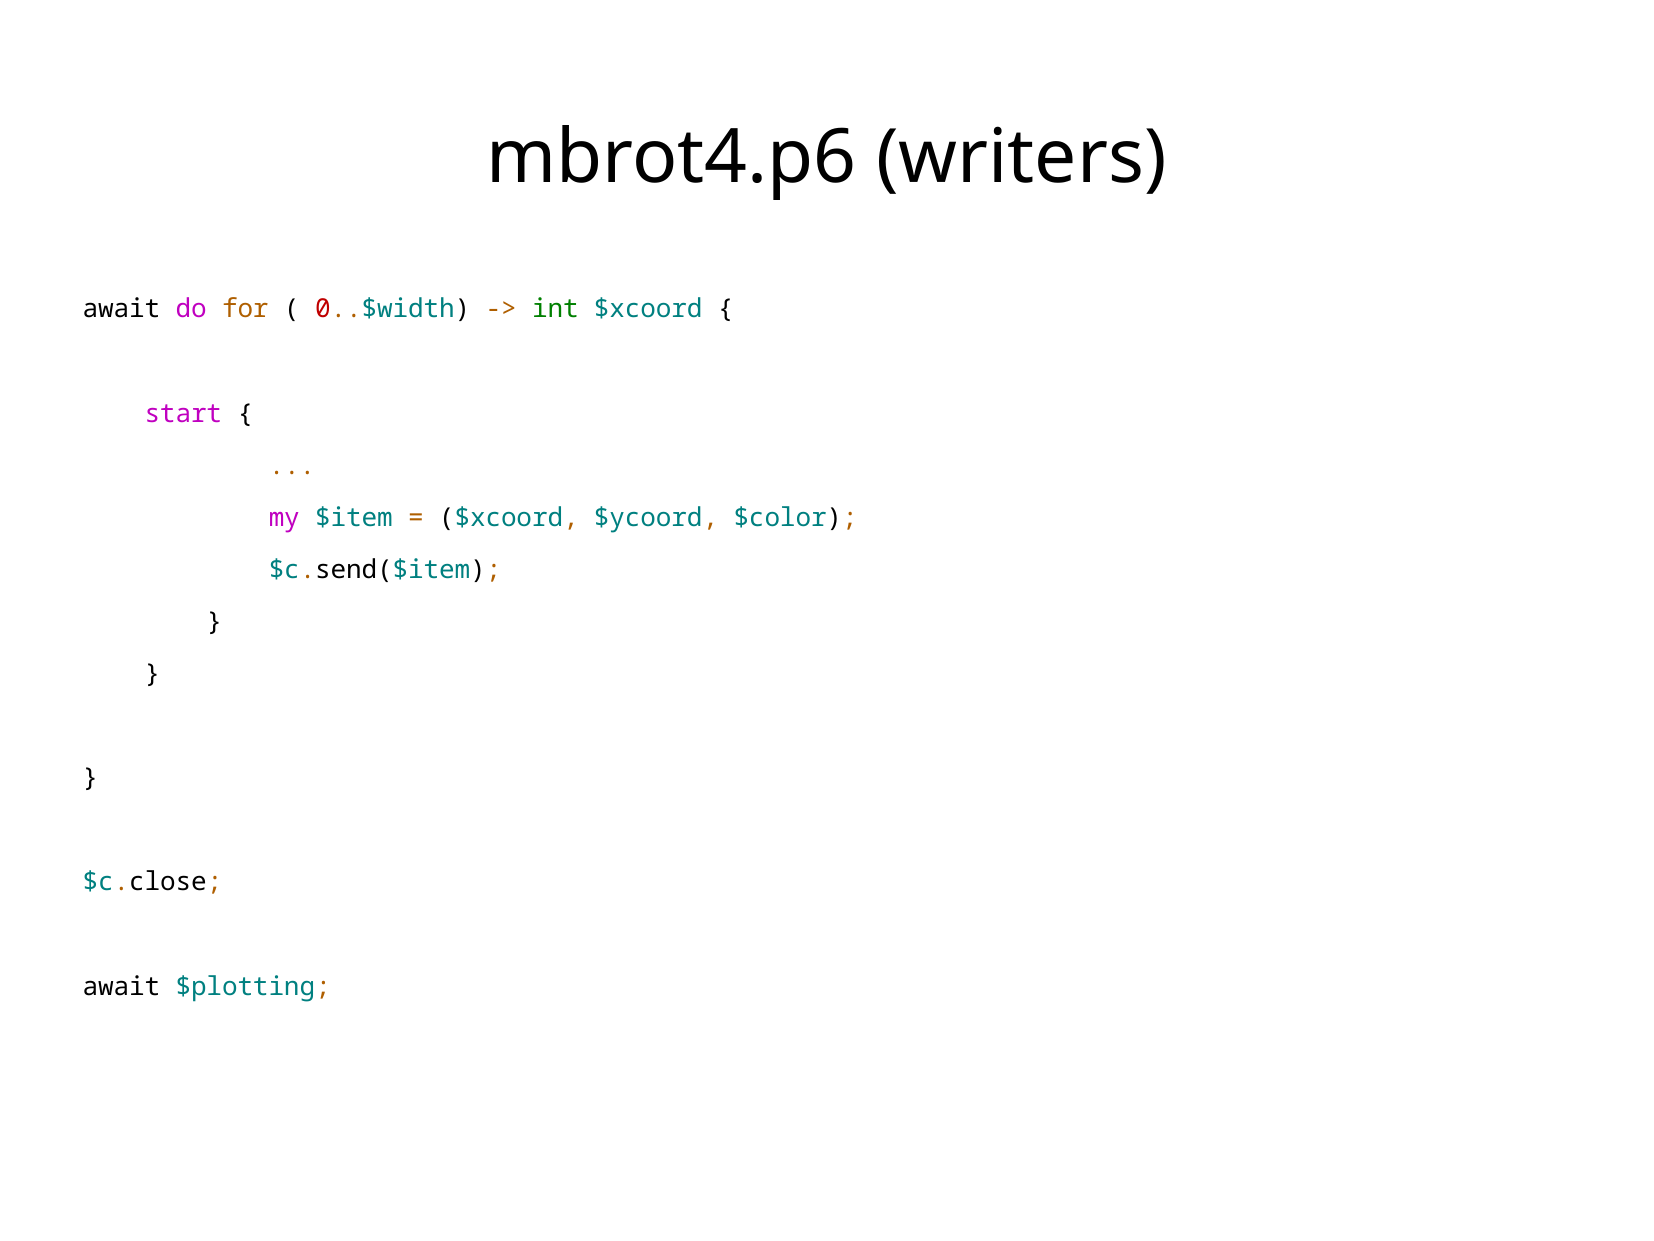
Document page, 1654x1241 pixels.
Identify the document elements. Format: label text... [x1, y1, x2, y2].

title mbrot4.p6 (writers) [82, 49, 1571, 257]
list await do for ( 0..$width) -> int $xcoord { start { ... my $item = ($xcoord, $ycoord, $color); $c.send($item); } } } $c.close; await $plotting; [82, 290, 1571, 1010]
